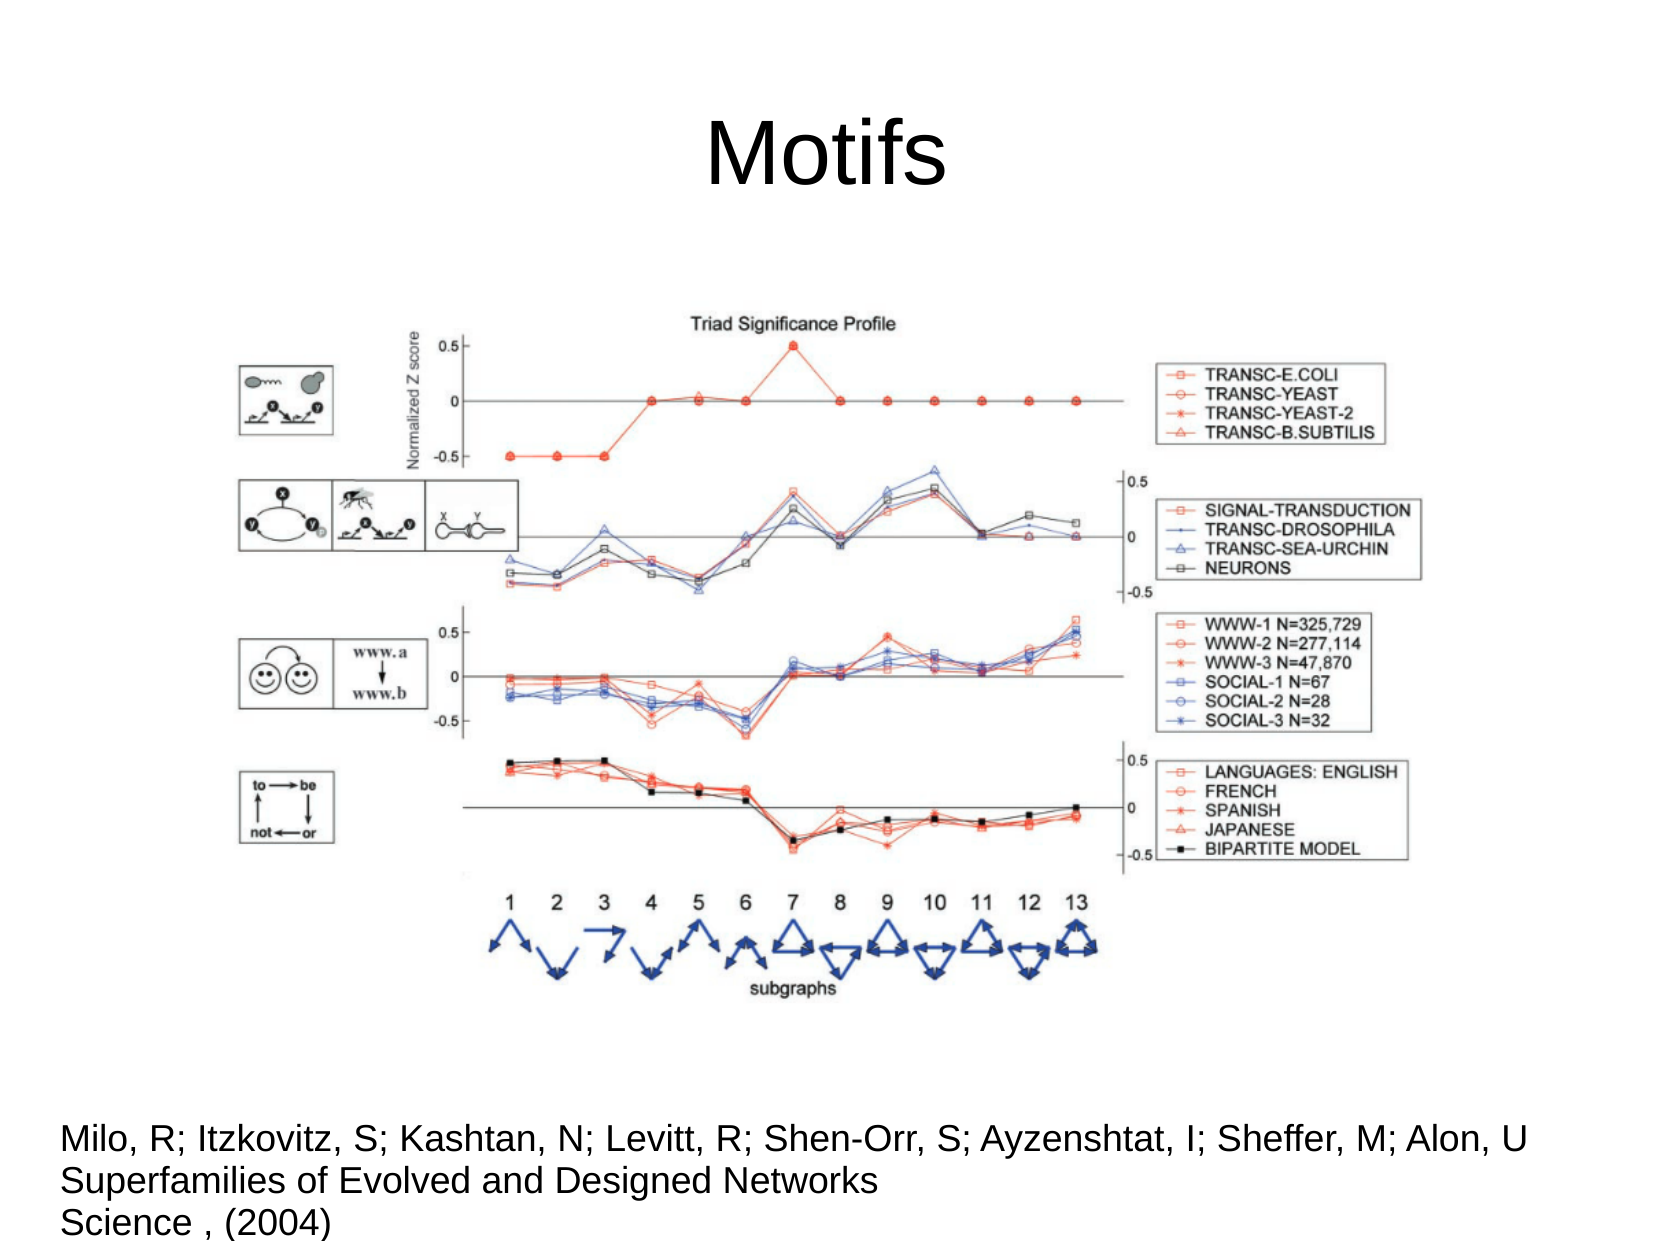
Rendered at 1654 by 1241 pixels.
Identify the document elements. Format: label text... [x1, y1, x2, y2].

title Motifs [82, 49, 1571, 257]
picture [190, 290, 1464, 1010]
text_box Milo, R; Itzkovitz, S; Kashtan, N; Levitt, R; Shen-Orr, S; Ayzenshtat, I; Sheffer, M; Alon, U Superfamilies of Evolved and Designed Networks Science , (2004) [45, 1110, 1636, 1241]
